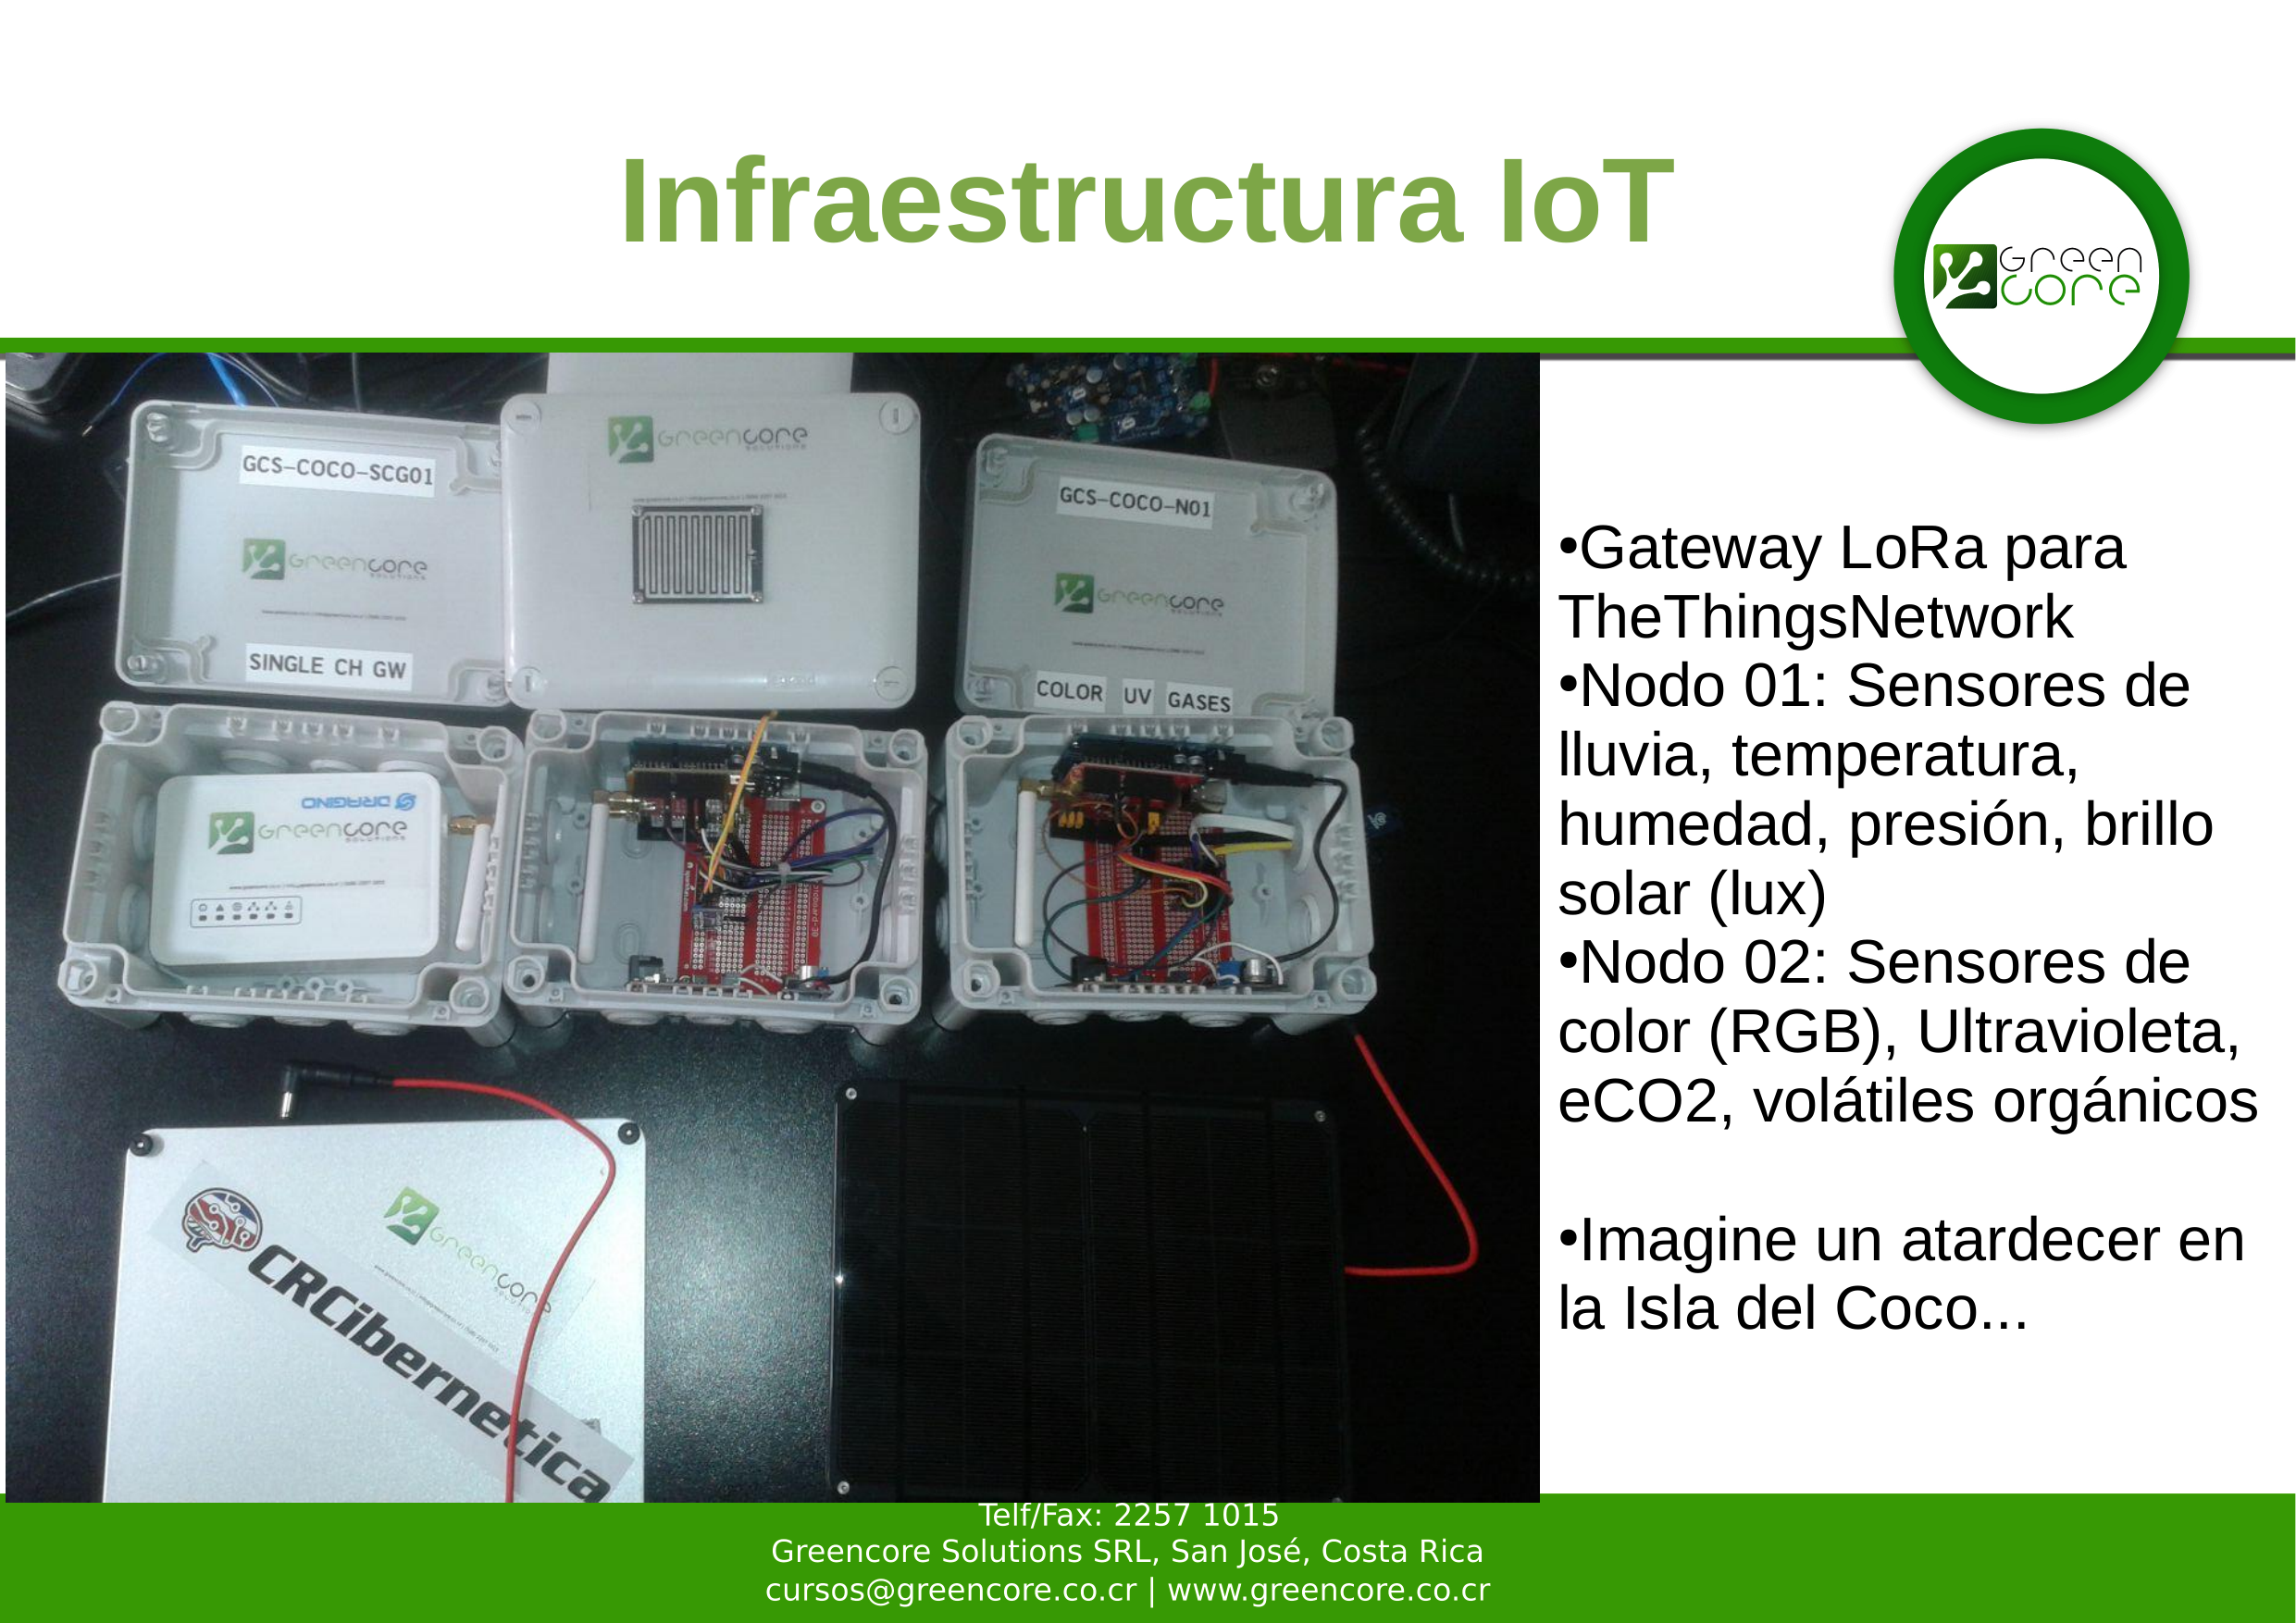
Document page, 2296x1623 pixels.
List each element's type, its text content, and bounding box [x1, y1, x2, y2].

subtitle Gateway LoRa para TheThingsNetwork Nodo 01: Sensores de lluvia, temperatura, humedad, presión, brillo solar (lux) Nodo 02: Sensores de color (RGB), Ultravioleta, eCO2, volátiles orgánicos Imagine un atardecer en la Isla del Coco... [1558, 379, 2268, 1476]
picture [0, 0, 2296, 1623]
title Infraestructura IoT [115, 64, 2181, 336]
